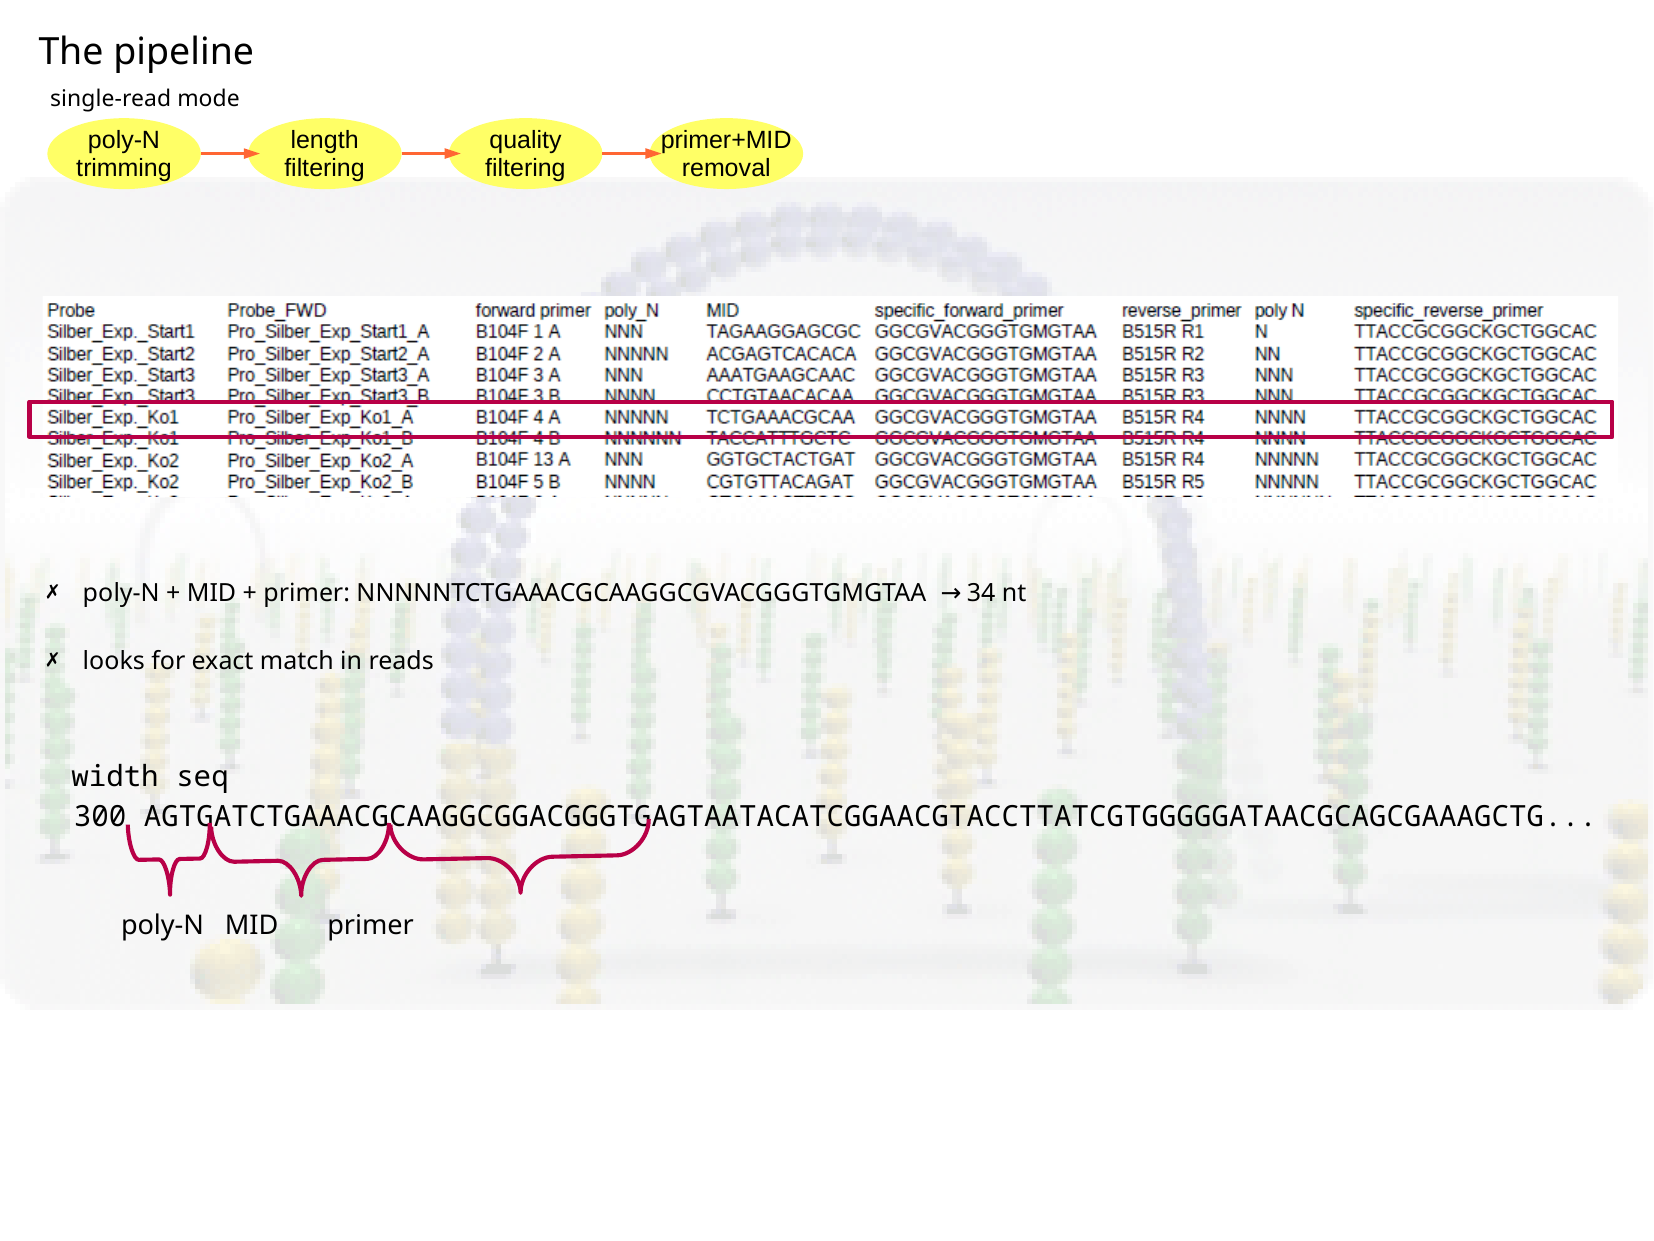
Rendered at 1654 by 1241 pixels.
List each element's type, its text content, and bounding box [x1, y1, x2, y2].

text_box width seq 300 AGTGATCTGAAACGCAAGGCGGACGGGTGAGTAATACATCGGAACGTACCTTATCGTGGGGGATAACGCAGCGAAAGCTG... [41, 748, 1414, 842]
text_box The pipeline [23, 16, 304, 92]
text_box single-read mode [35, 74, 292, 127]
text_box poly-N + MID + primer: NNNNNTCTGAAACGCAAGGCGVACGGGTGMGTAA → 34 nt looks for exact match in reads [32, 566, 1244, 703]
text_box poly-N MID primer [106, 898, 568, 957]
text_box length filtering [248, 118, 402, 190]
picture [42, 296, 1619, 497]
text_box primer+MID removal [650, 118, 804, 190]
text_box poly-N trimming [47, 127, 201, 190]
text_box quality filtering [449, 118, 603, 190]
text_box [0, 0, 1654, 1241]
picture [42, 404, 1610, 435]
